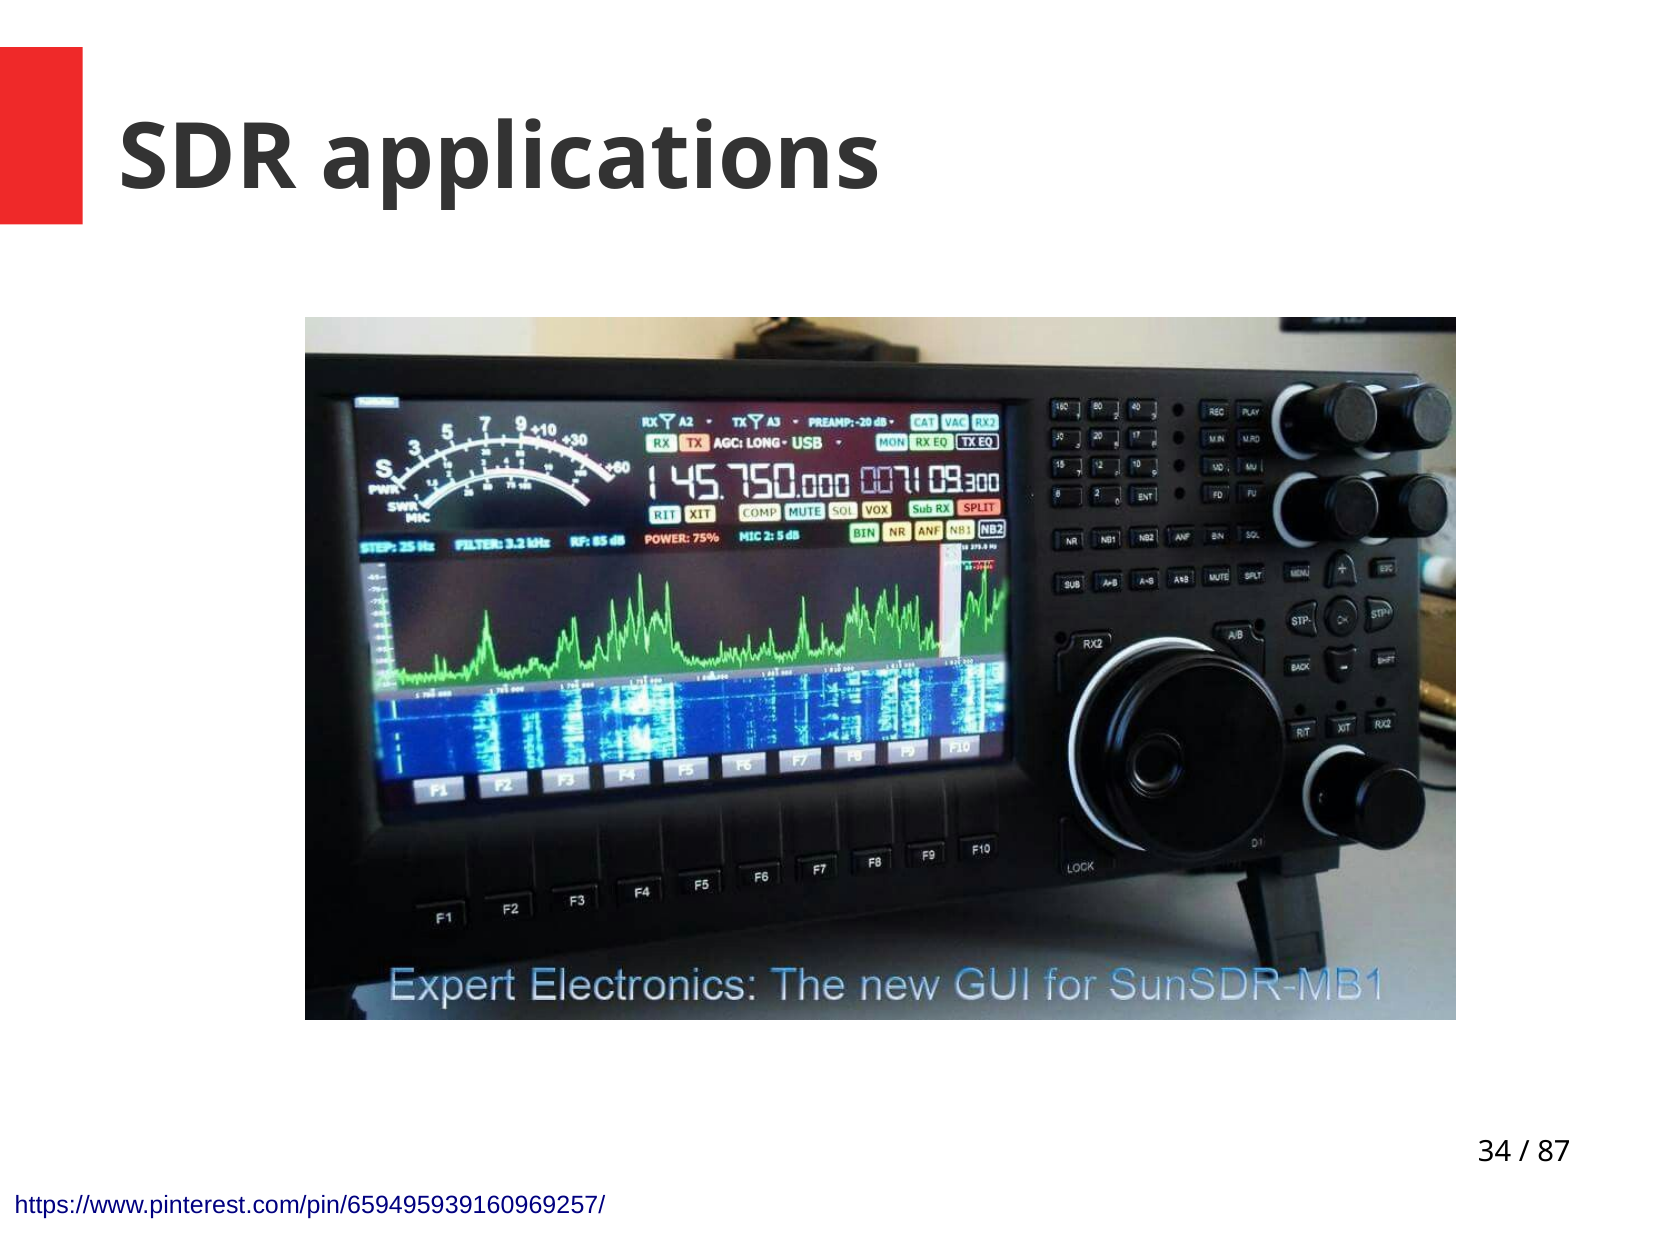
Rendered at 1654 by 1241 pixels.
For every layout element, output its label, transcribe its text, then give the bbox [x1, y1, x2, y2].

picture [305, 317, 1456, 1021]
title SDR applications [118, 49, 1571, 257]
text_box https://www.pinterest.com/pin/659495939160969257/ [0, 1183, 963, 1241]
